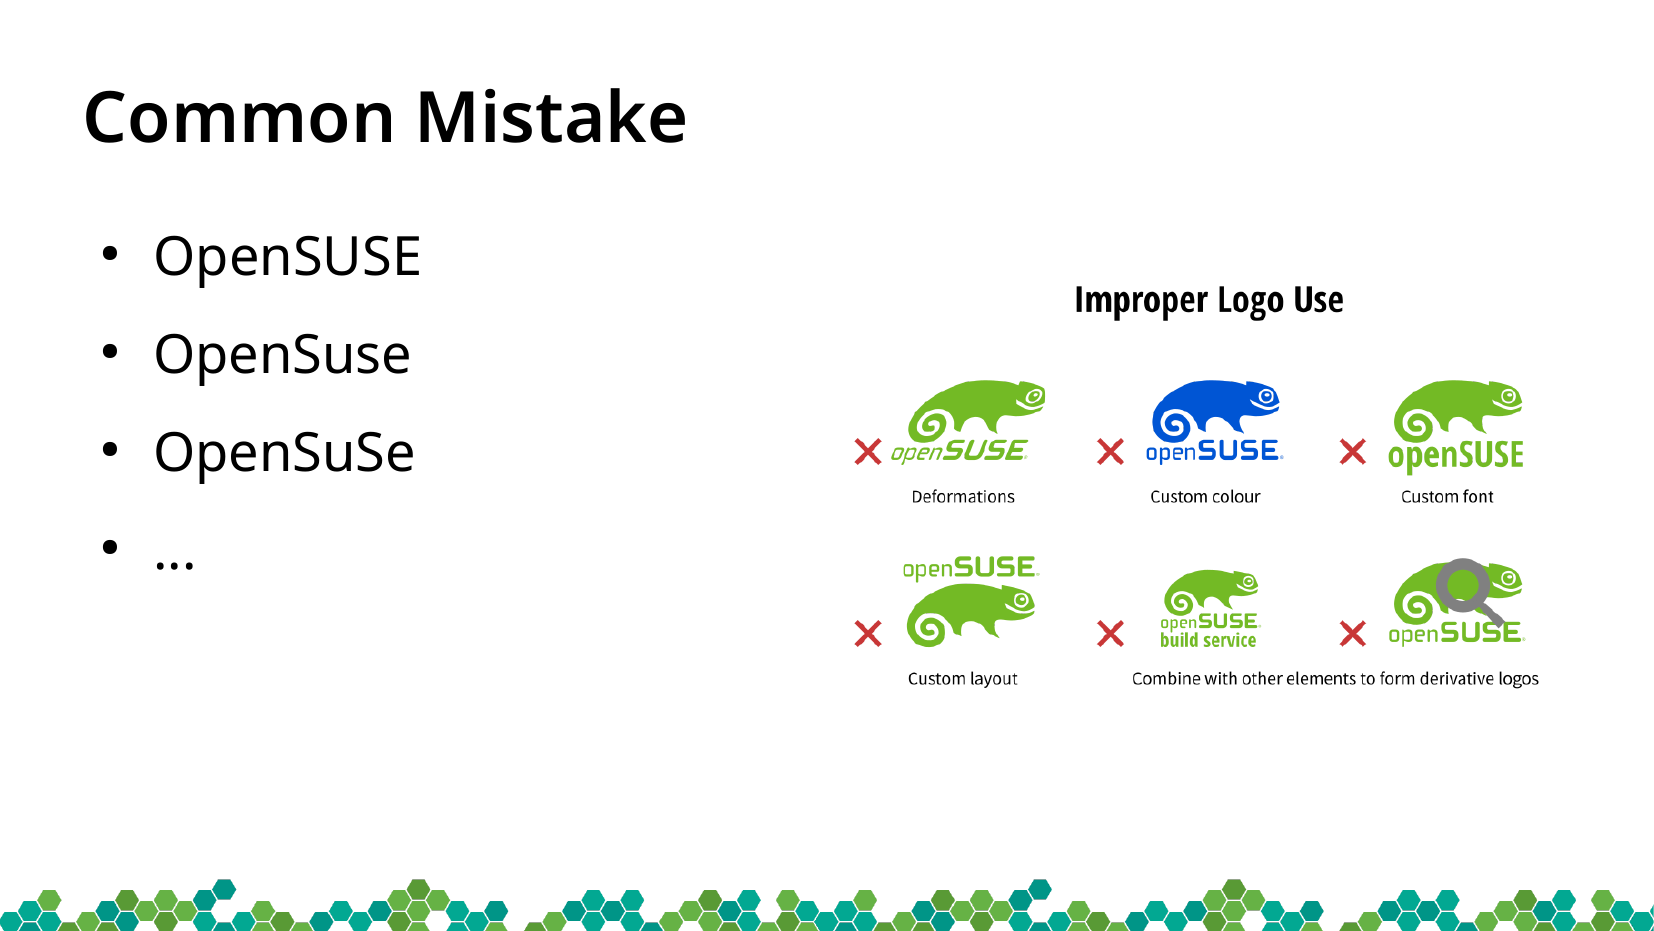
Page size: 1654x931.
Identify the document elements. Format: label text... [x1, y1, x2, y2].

picture [845, 217, 1572, 757]
title Common Mistake [82, 37, 1571, 193]
list OpenSUSE OpenSuse OpenSuSe ... [82, 217, 809, 758]
picture [0, 871, 1654, 931]
